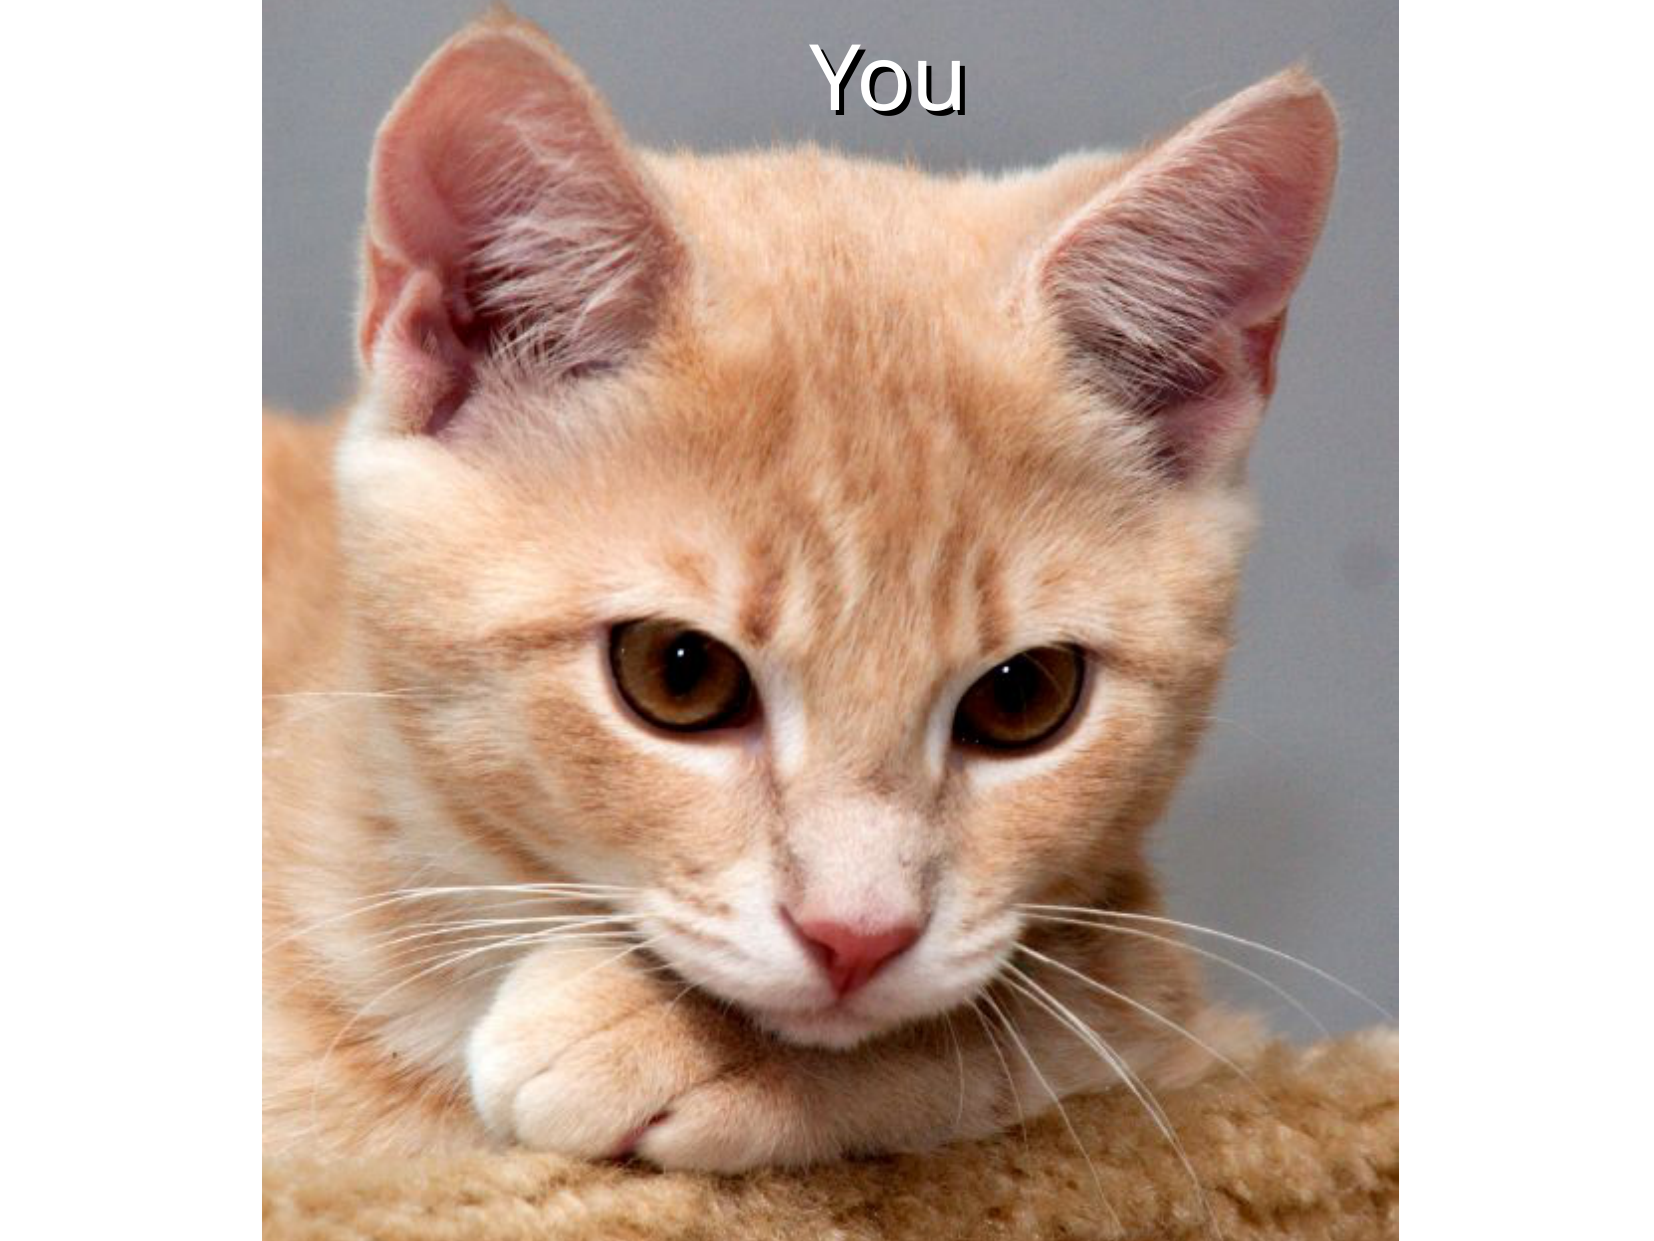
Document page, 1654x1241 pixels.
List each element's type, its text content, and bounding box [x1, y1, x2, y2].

text_box You [570, 12, 1208, 138]
picture [262, 0, 1399, 1241]
